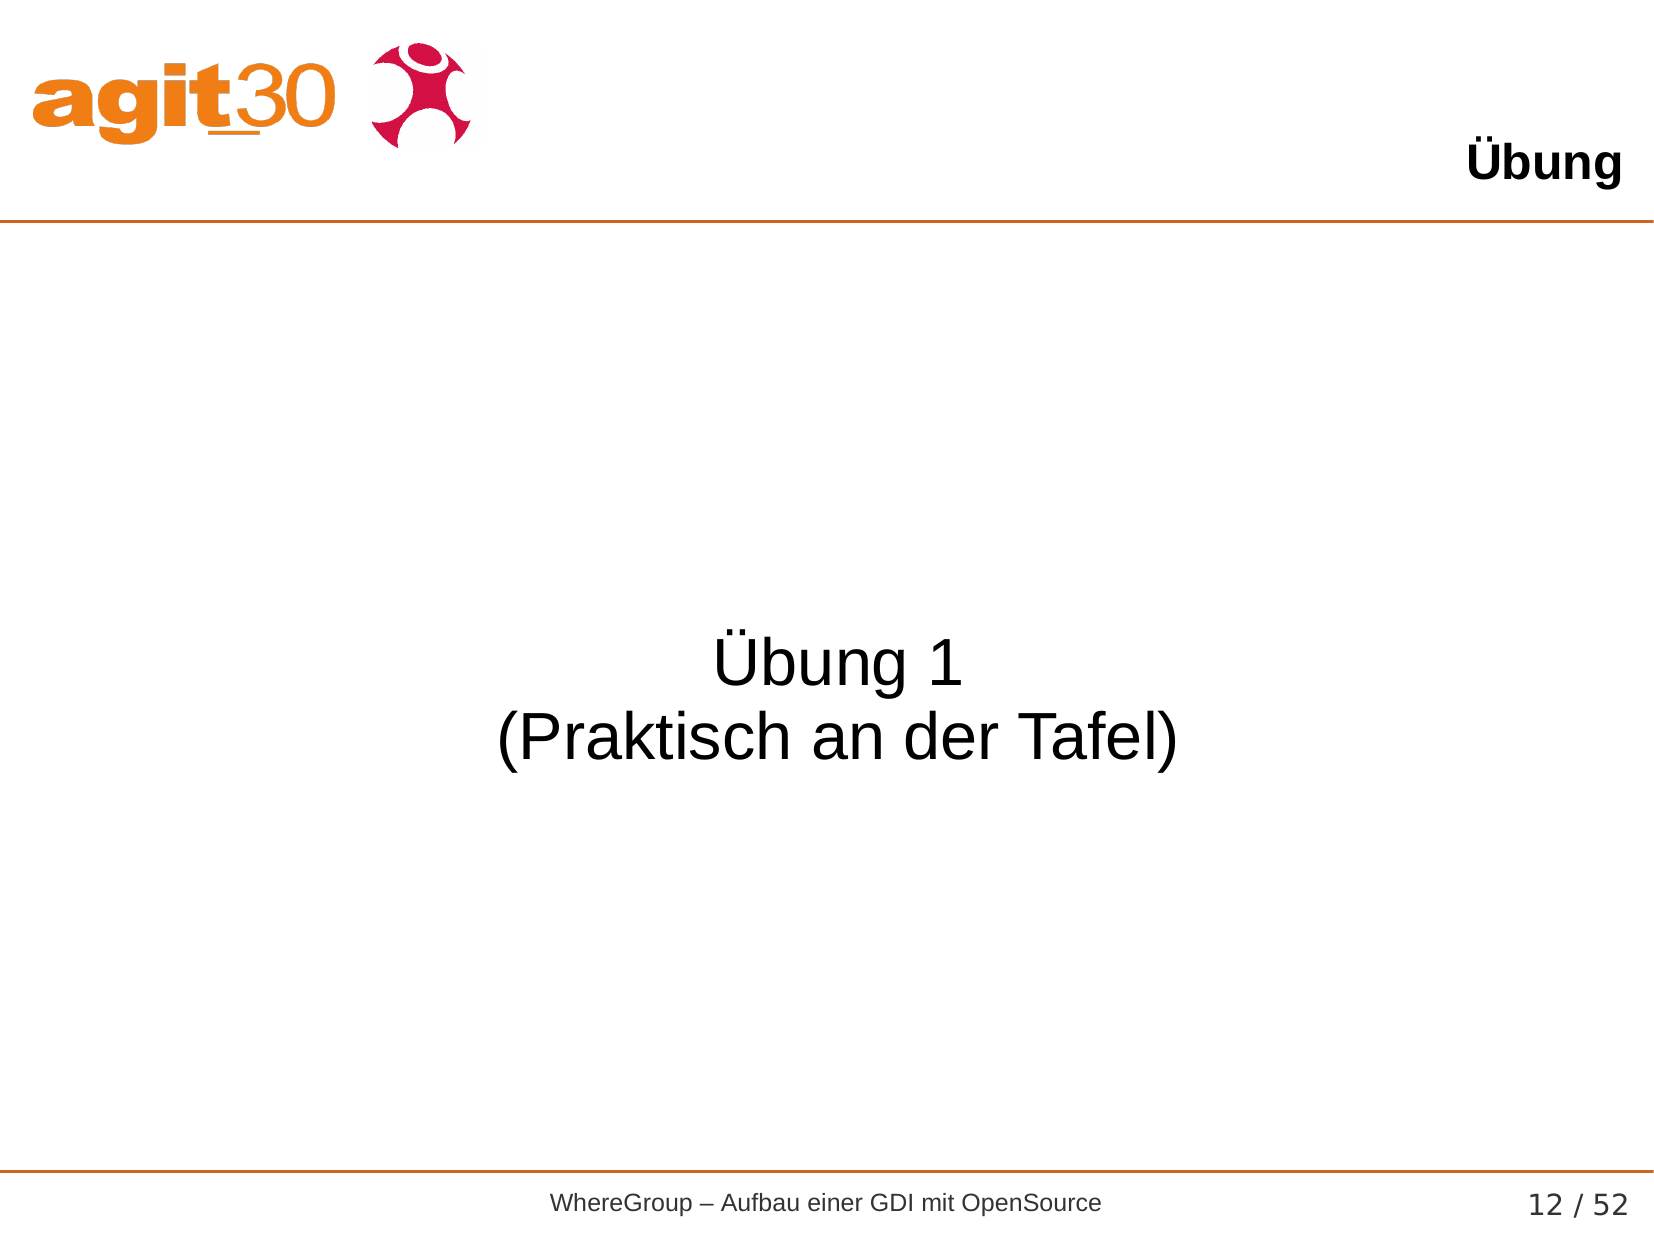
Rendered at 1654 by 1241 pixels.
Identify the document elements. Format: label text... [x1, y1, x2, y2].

picture [29, 58, 340, 148]
title Übung [236, 118, 1625, 207]
subtitle Übung 1 (Praktisch an der Tafel) [82, 290, 1571, 1109]
